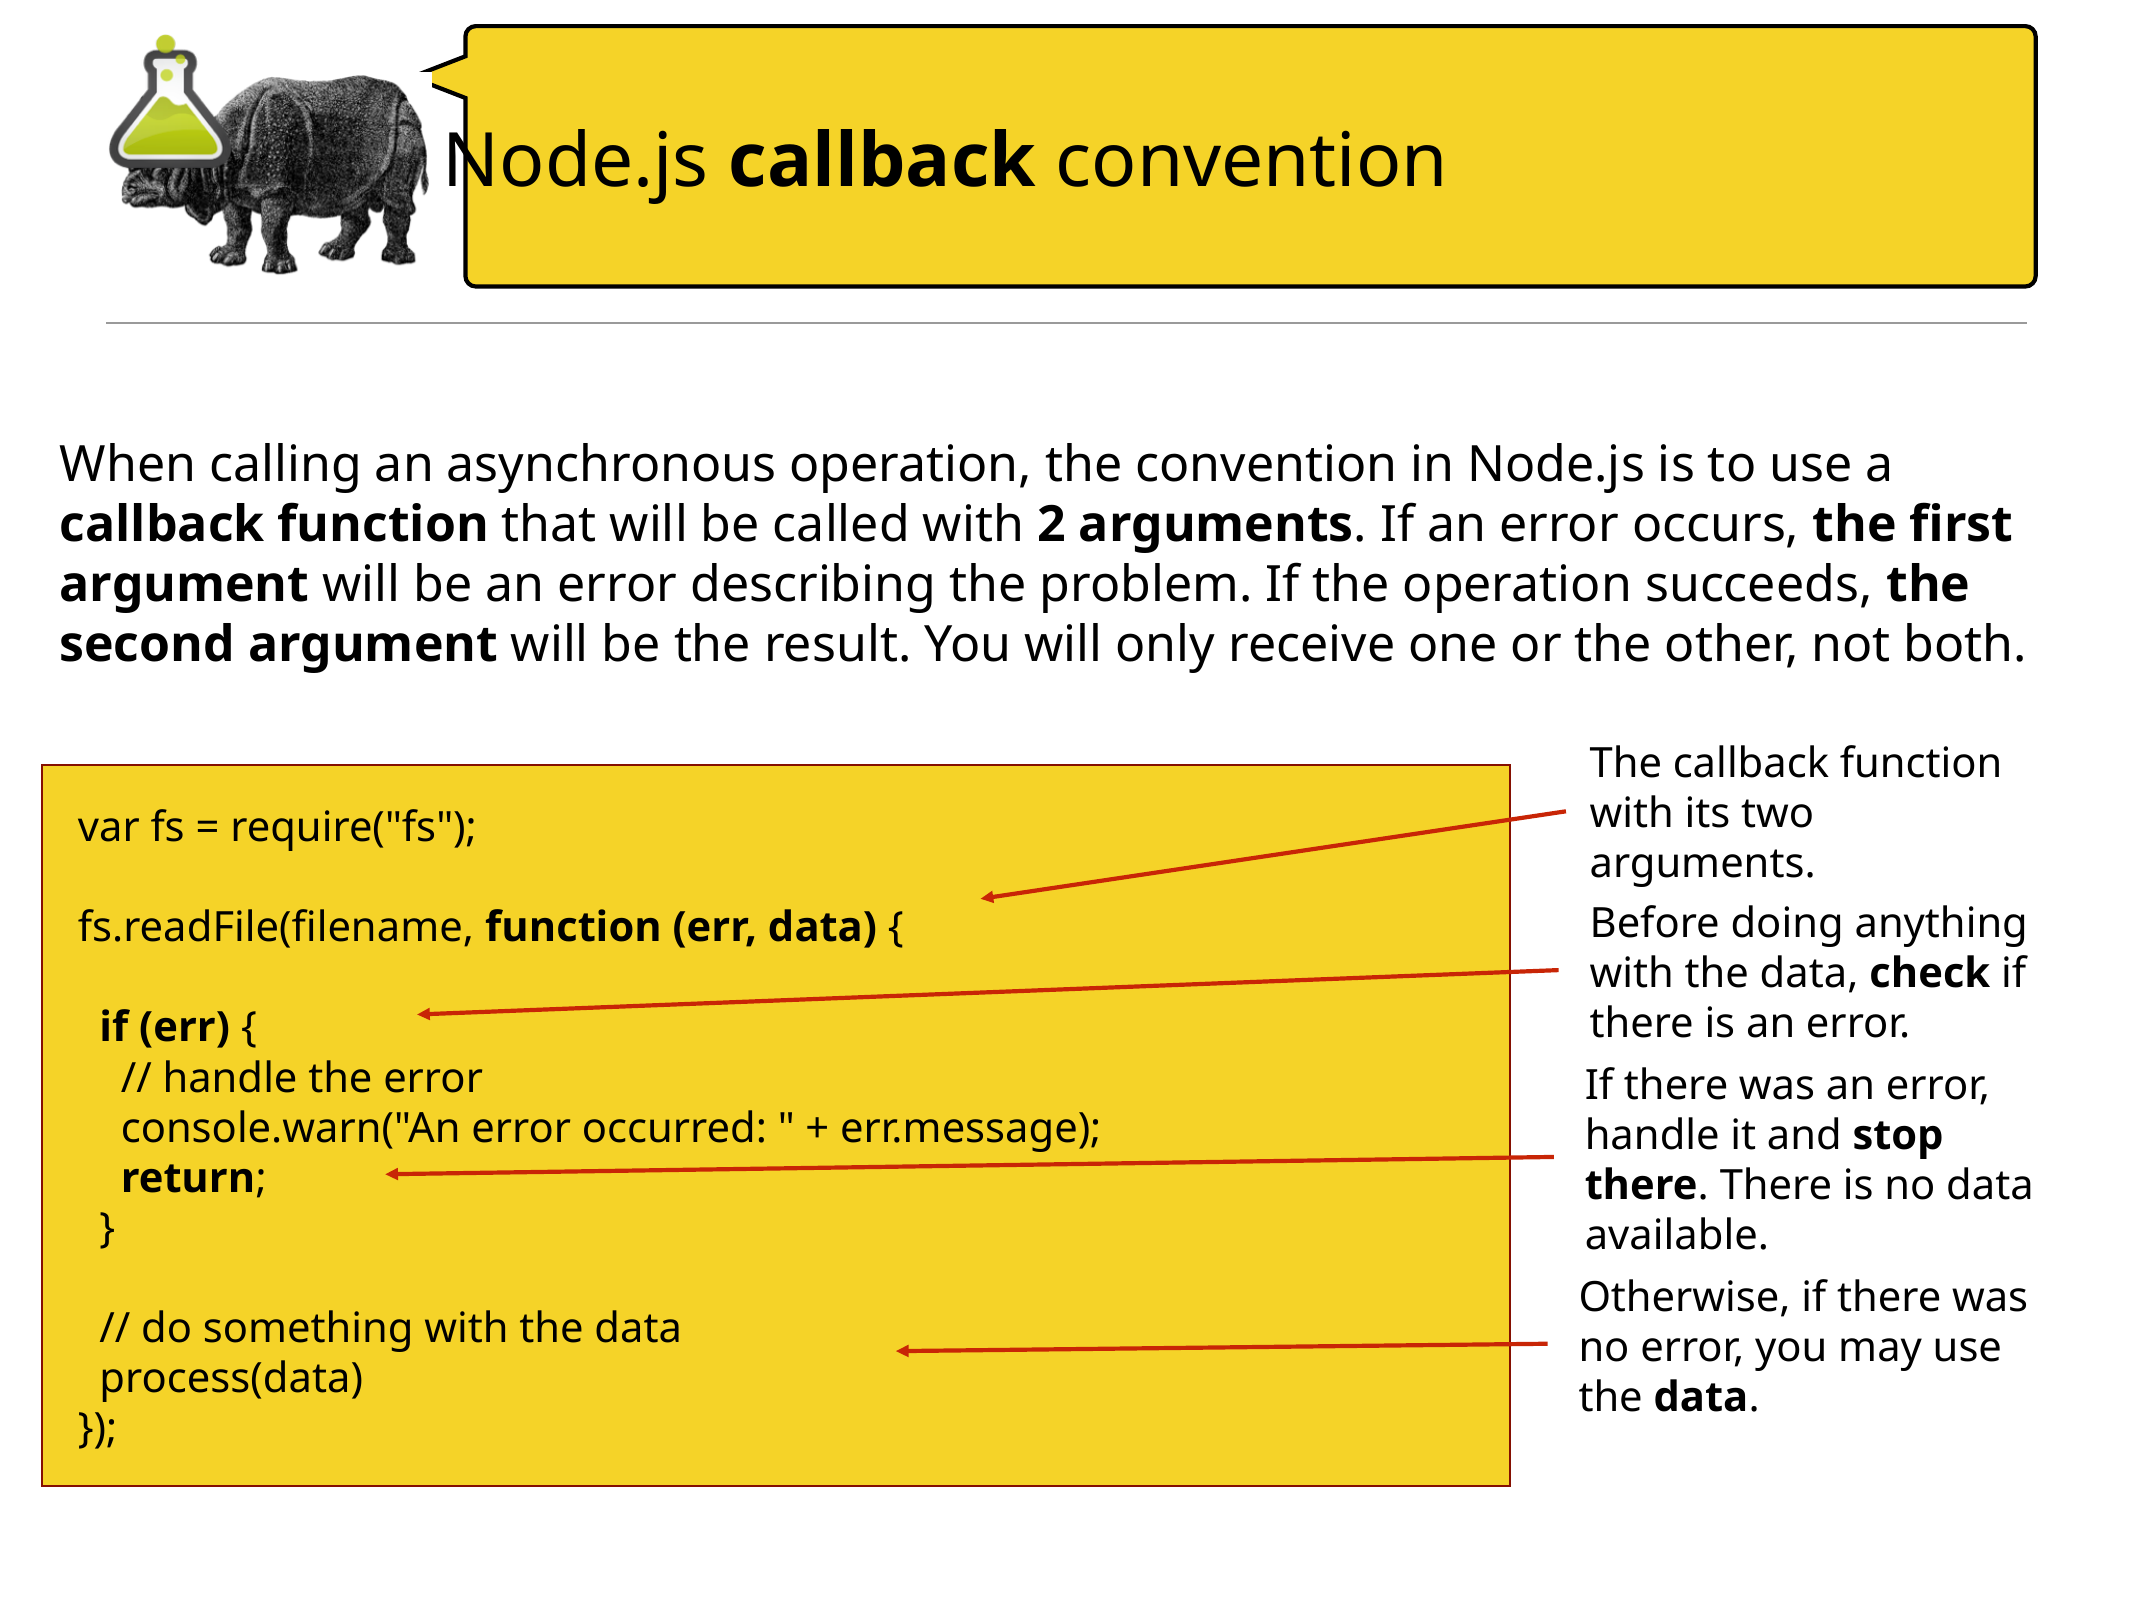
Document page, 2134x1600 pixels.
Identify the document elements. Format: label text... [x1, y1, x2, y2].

text_box Node.js callback convention [424, 26, 2036, 287]
text_box When calling an asynchronous operation, the convention in Node.js is to use a callback function that will be called with 2 arguments. If an error occurs, the first argument will be an error describing the problem. If the operation succeeds, the second argument will be the result. You will only receive one or the other, not both. [51, 423, 2092, 680]
picture [108, 34, 432, 278]
text_box Otherwise, if there was no error, you may use the data. [1570, 1261, 2075, 1429]
text_box The callback function with its two arguments. [1581, 727, 2029, 887]
text_box If there was an error, handle it and stop there. There is no data available. [1576, 1049, 2081, 1267]
text_box Before doing anything with the data, check if there is an error. [1581, 887, 2086, 1055]
text_box var fs = require("fs"); fs.readFile(filename, function (err, data) { if (err) { // handle the error console.warn("An error occurred: " + err.message); return; } // do something with the data process(data) }); [42, 764, 1511, 1486]
